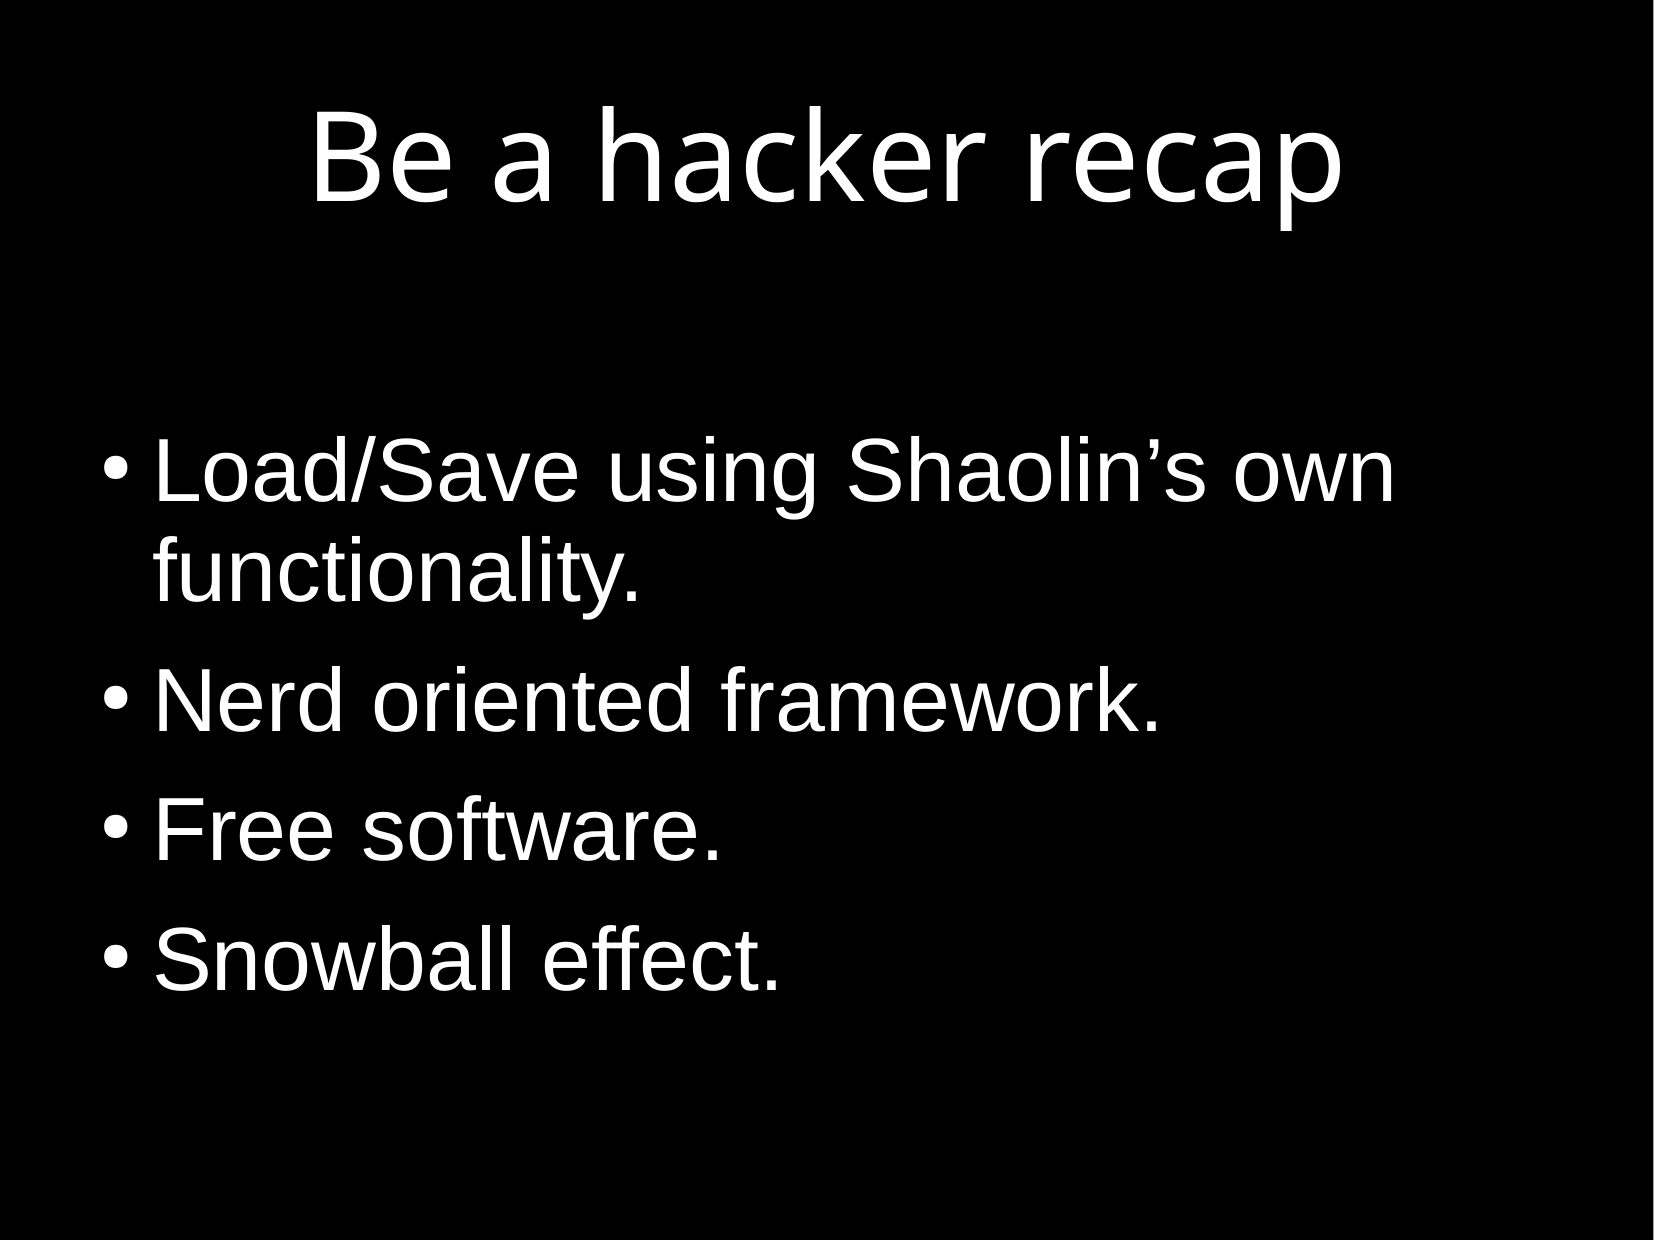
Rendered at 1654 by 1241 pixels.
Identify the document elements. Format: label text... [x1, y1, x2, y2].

list Load/Save using Shaolin’s own functionality. Nerd oriented framework. Free software. Snowball effect. [82, 290, 1571, 1010]
title Be a hacker recap [82, 49, 1571, 257]
